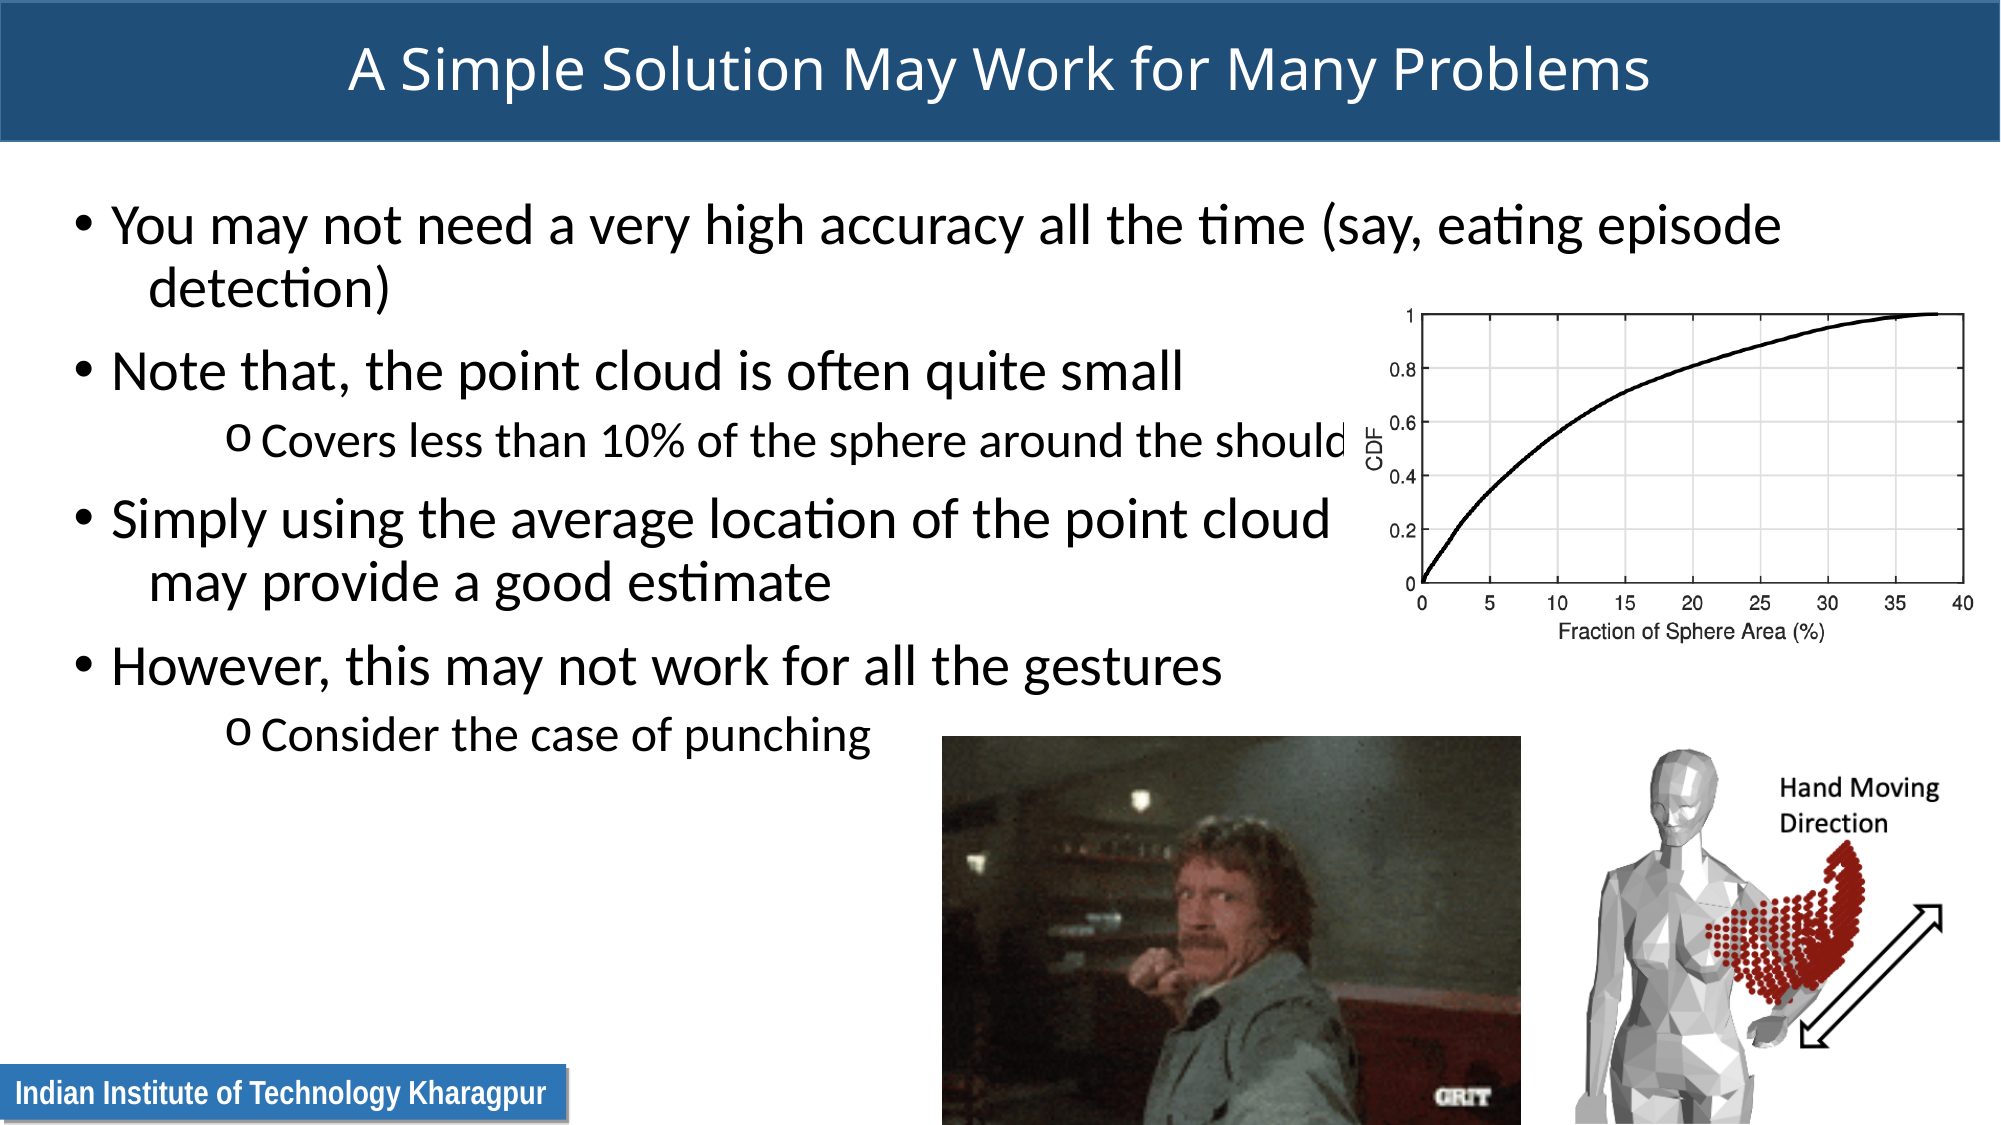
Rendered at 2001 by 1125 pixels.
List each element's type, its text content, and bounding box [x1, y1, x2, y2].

picture [942, 736, 1521, 1125]
picture [1344, 281, 2000, 652]
list You may not need a very high accuracy all the time (say, eating episode detection) Note that, the point cloud is often quite small Covers less than 10% of the sphere around the shoulder Simply using the average location of the point cloud may provide a good estimate However, this may not work for all the gestures Consider the case of punching [58, 186, 1954, 1065]
title A Simple Solution May Work for Many Problems [0, 1, 2000, 141]
picture [1575, 736, 1975, 1125]
